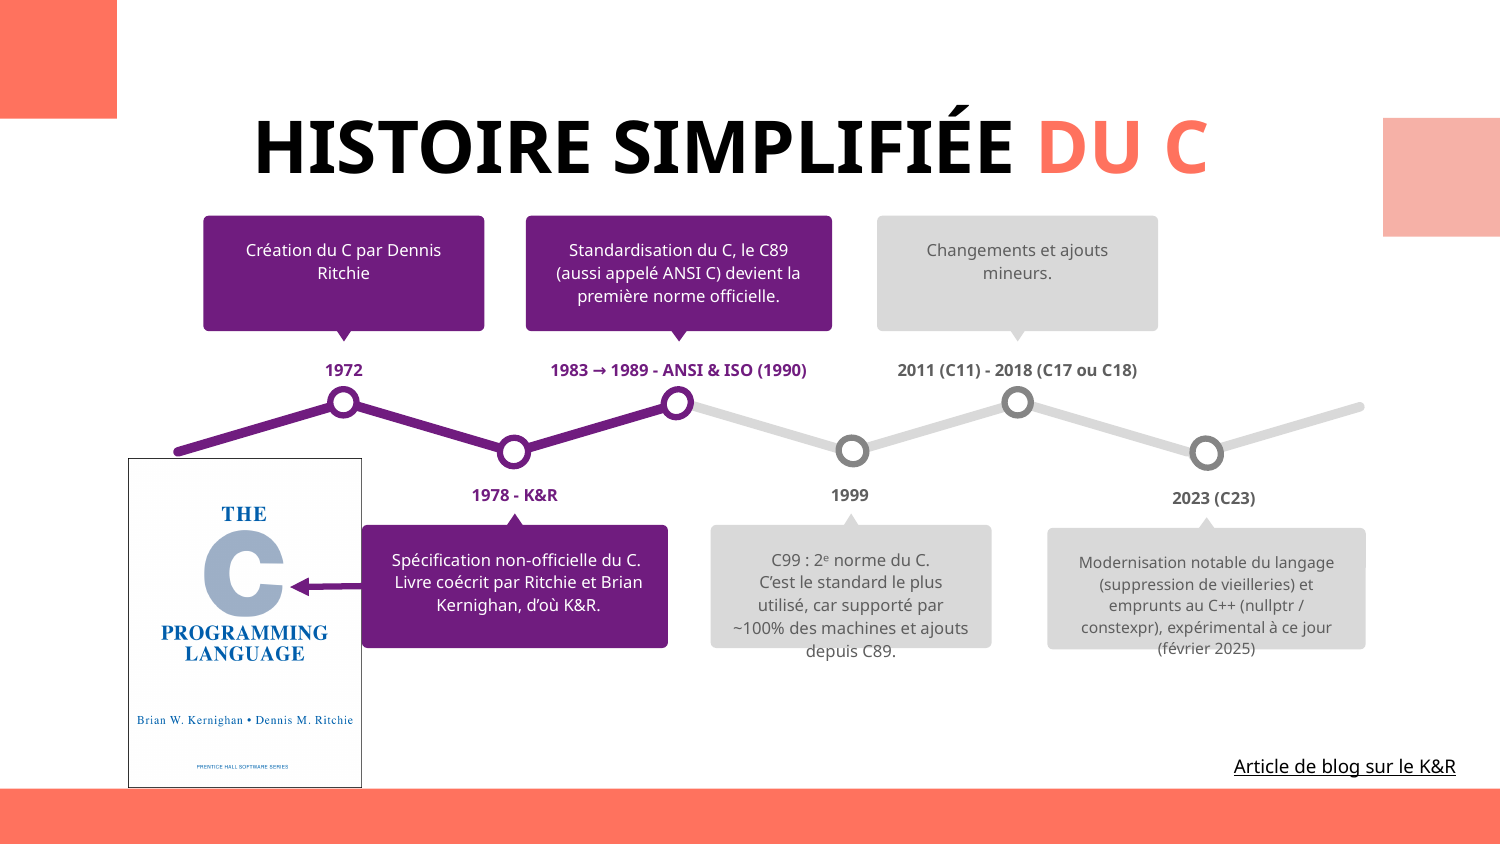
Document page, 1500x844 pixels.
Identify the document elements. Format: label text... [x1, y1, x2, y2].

text_box [1047, 517, 1366, 650]
text_box 1983 → 1989 - ANSI & ISO (1990) [533, 341, 825, 387]
text_box Modernisation notable du langage (suppression de vieilleries) et emprunts au C++ (nullptr / constexpr), expérimental à ce jour (février 2025) [1055, 535, 1358, 644]
text_box Article de blog sur le K&R [1219, 739, 1500, 788]
text_box 1999 [792, 466, 907, 515]
text_box [1244, 644, 1253, 650]
text_box Standardisation du C, le C89 (aussi appelé ANSI C) devient la première norme officielle. [533, 221, 825, 325]
text_box [525, 215, 833, 342]
text_box [361, 590, 668, 649]
text_box C99 : 2ᵉ norme du C. C’est le standard le plus utilisé, car supporté par ~100% des machines et ajouts depuis C89. [717, 531, 985, 641]
text_box Création du C par Dennis Ritchie [210, 221, 478, 325]
text_box [203, 215, 485, 342]
text_box 1978 - K&R [452, 466, 578, 515]
text_box [173, 389, 1365, 468]
text_box [1165, 644, 1220, 650]
text_box 2011 (C11) - 2018 (C17 ou C18) [877, 341, 1159, 387]
picture [128, 458, 362, 788]
text_box [710, 513, 992, 649]
text_box [1238, 644, 1247, 650]
text_box 2023 (C23) [1081, 469, 1347, 518]
text_box Spécification non-officielle du C. Livre coécrit par Ritchie et Brian Kernighan, d’où K&R. [369, 531, 668, 641]
text_box [1230, 644, 1238, 650]
text_box 1972 [286, 341, 401, 387]
text_box [877, 215, 1159, 342]
text_box [361, 513, 668, 582]
text_box Changements et ajouts mineurs. [884, 221, 1151, 325]
title HISTOIRE SIMPLIFIÉE DU C [128, 107, 1335, 181]
